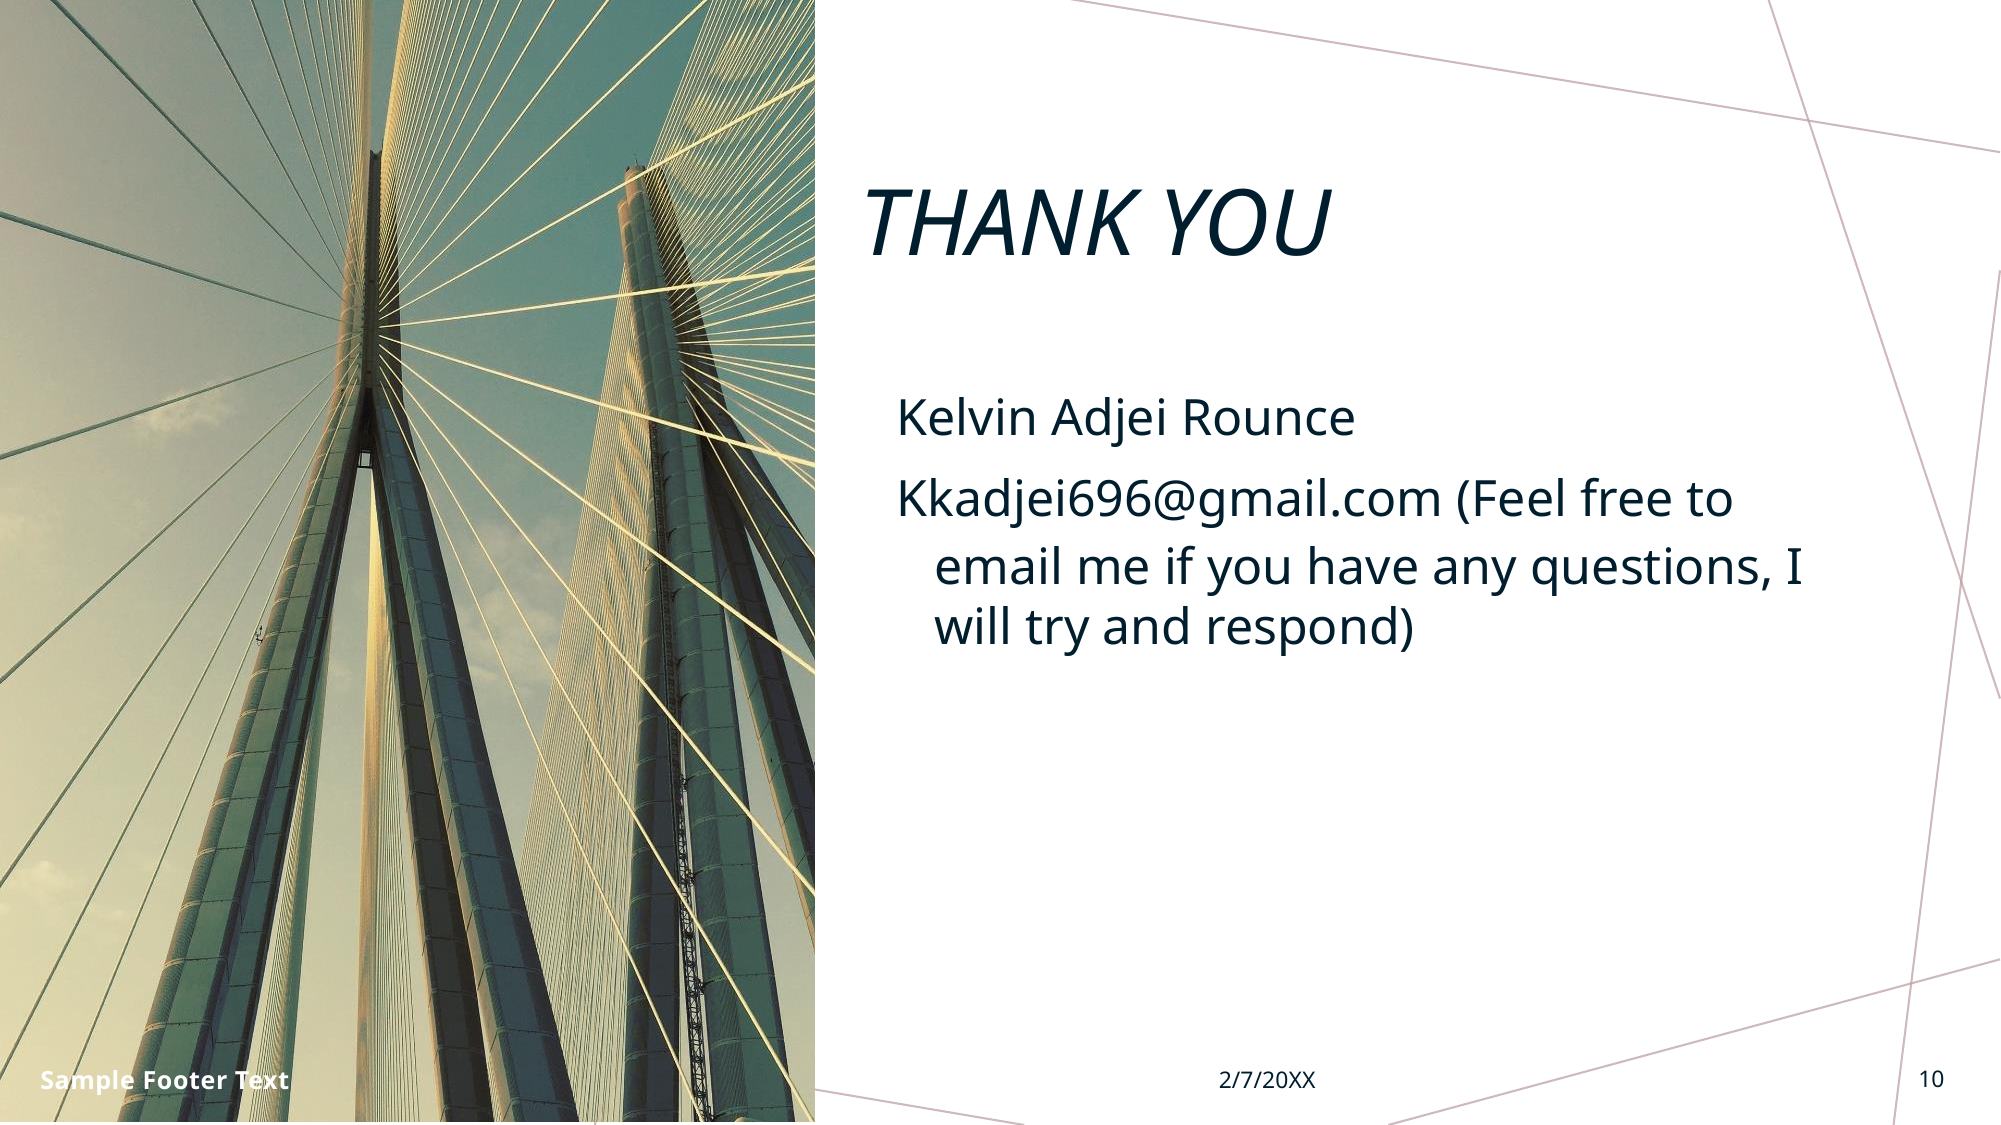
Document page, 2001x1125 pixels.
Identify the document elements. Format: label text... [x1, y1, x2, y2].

picture [0, 0, 815, 1122]
list Kelvin Adjei Rounce Kkadjei696@gmail.com (Feel free to email me if you have any questions, I will try and respond) [844, 377, 1868, 1038]
text_box 2/7/20XX [1203, 1049, 1892, 1110]
title Thank you [844, 112, 1868, 340]
text_box Sample Footer Text [25, 1049, 764, 1110]
text_box 13 [1903, 1049, 1981, 1110]
